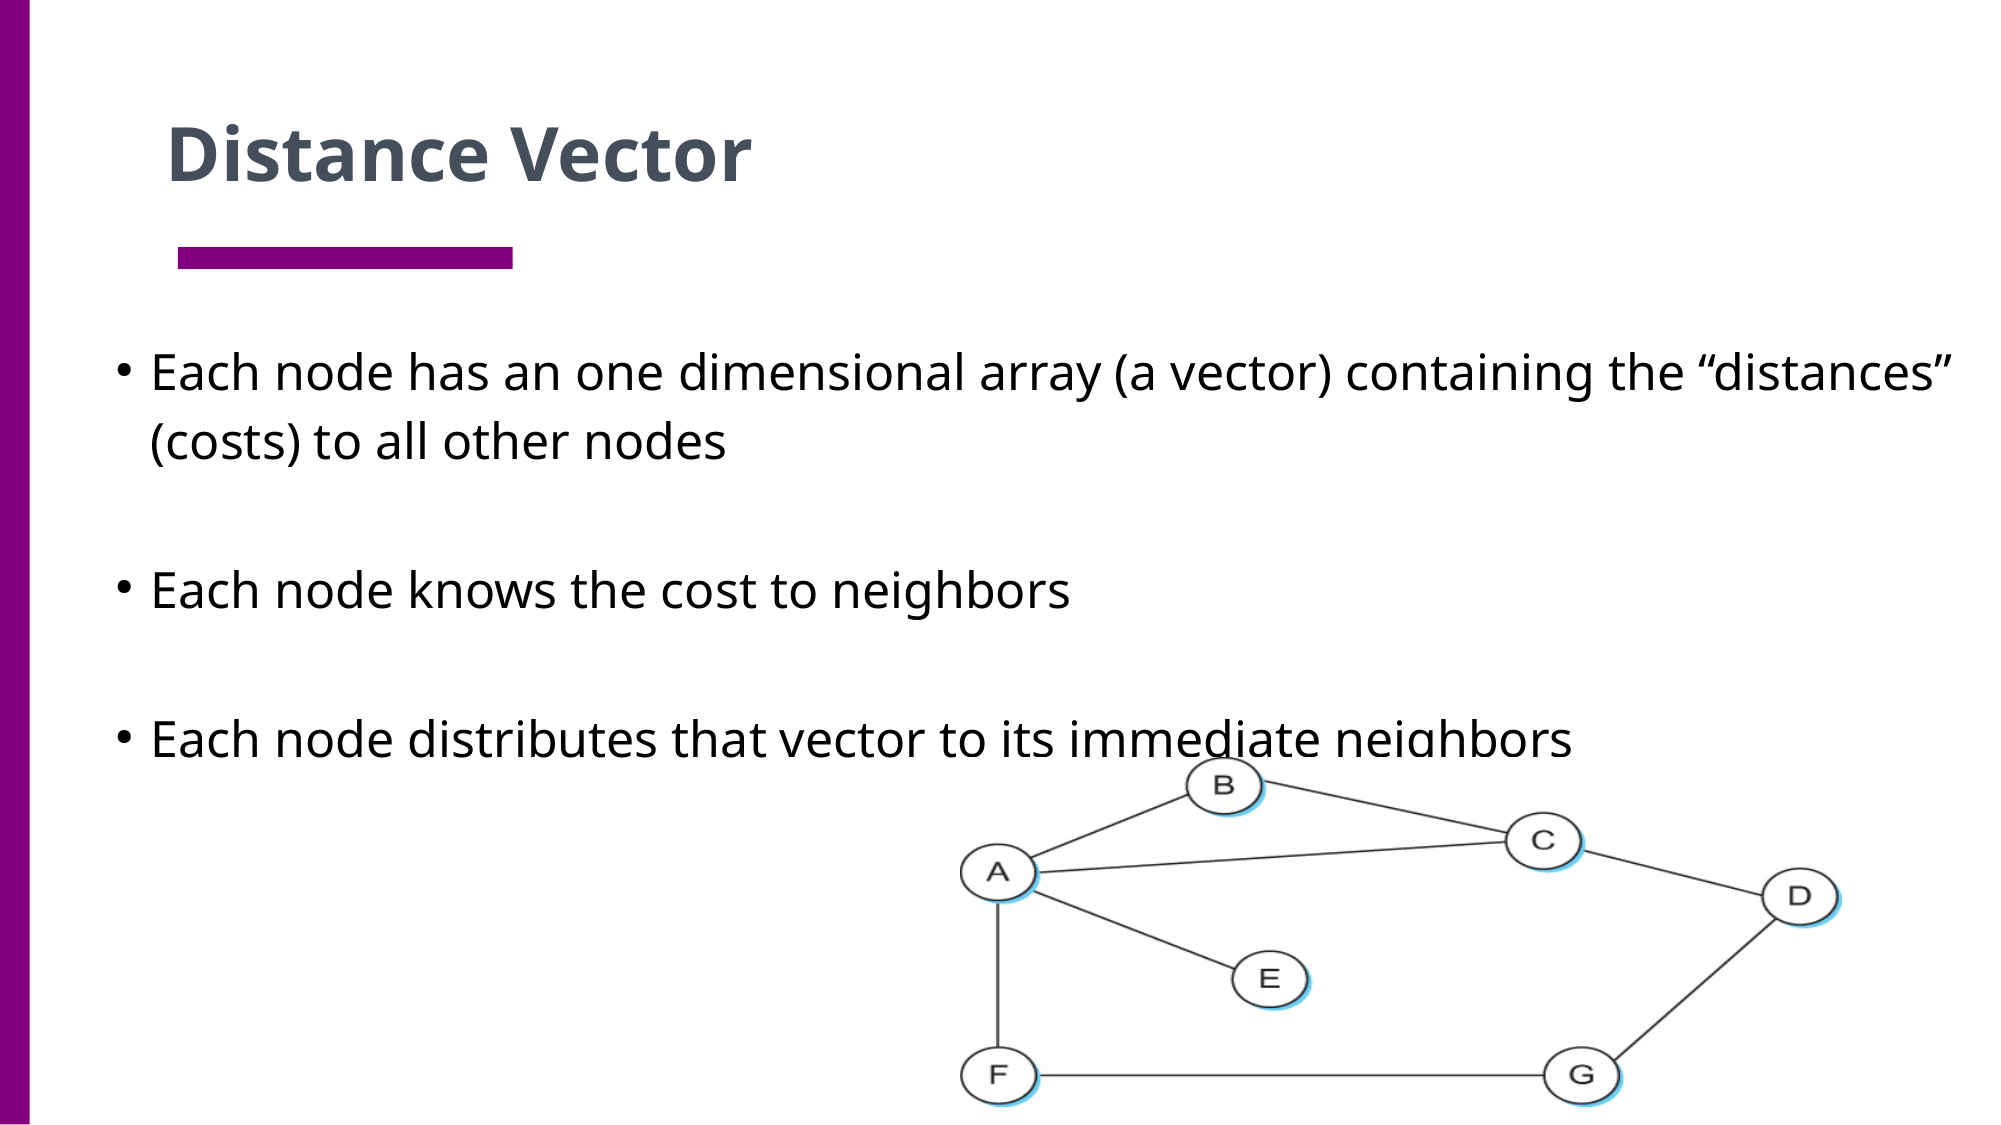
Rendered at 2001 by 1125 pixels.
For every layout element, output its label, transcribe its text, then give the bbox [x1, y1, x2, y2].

text_box Distance Vector [151, 0, 1849, 212]
picture [960, 757, 1842, 1107]
text_box Each node has an one dimensional array (a vector) containing the “distances” (costs) to all other nodes Each node knows the cost to neighbors Each node distributes that vector to its immediate neighbors [100, 329, 2000, 815]
